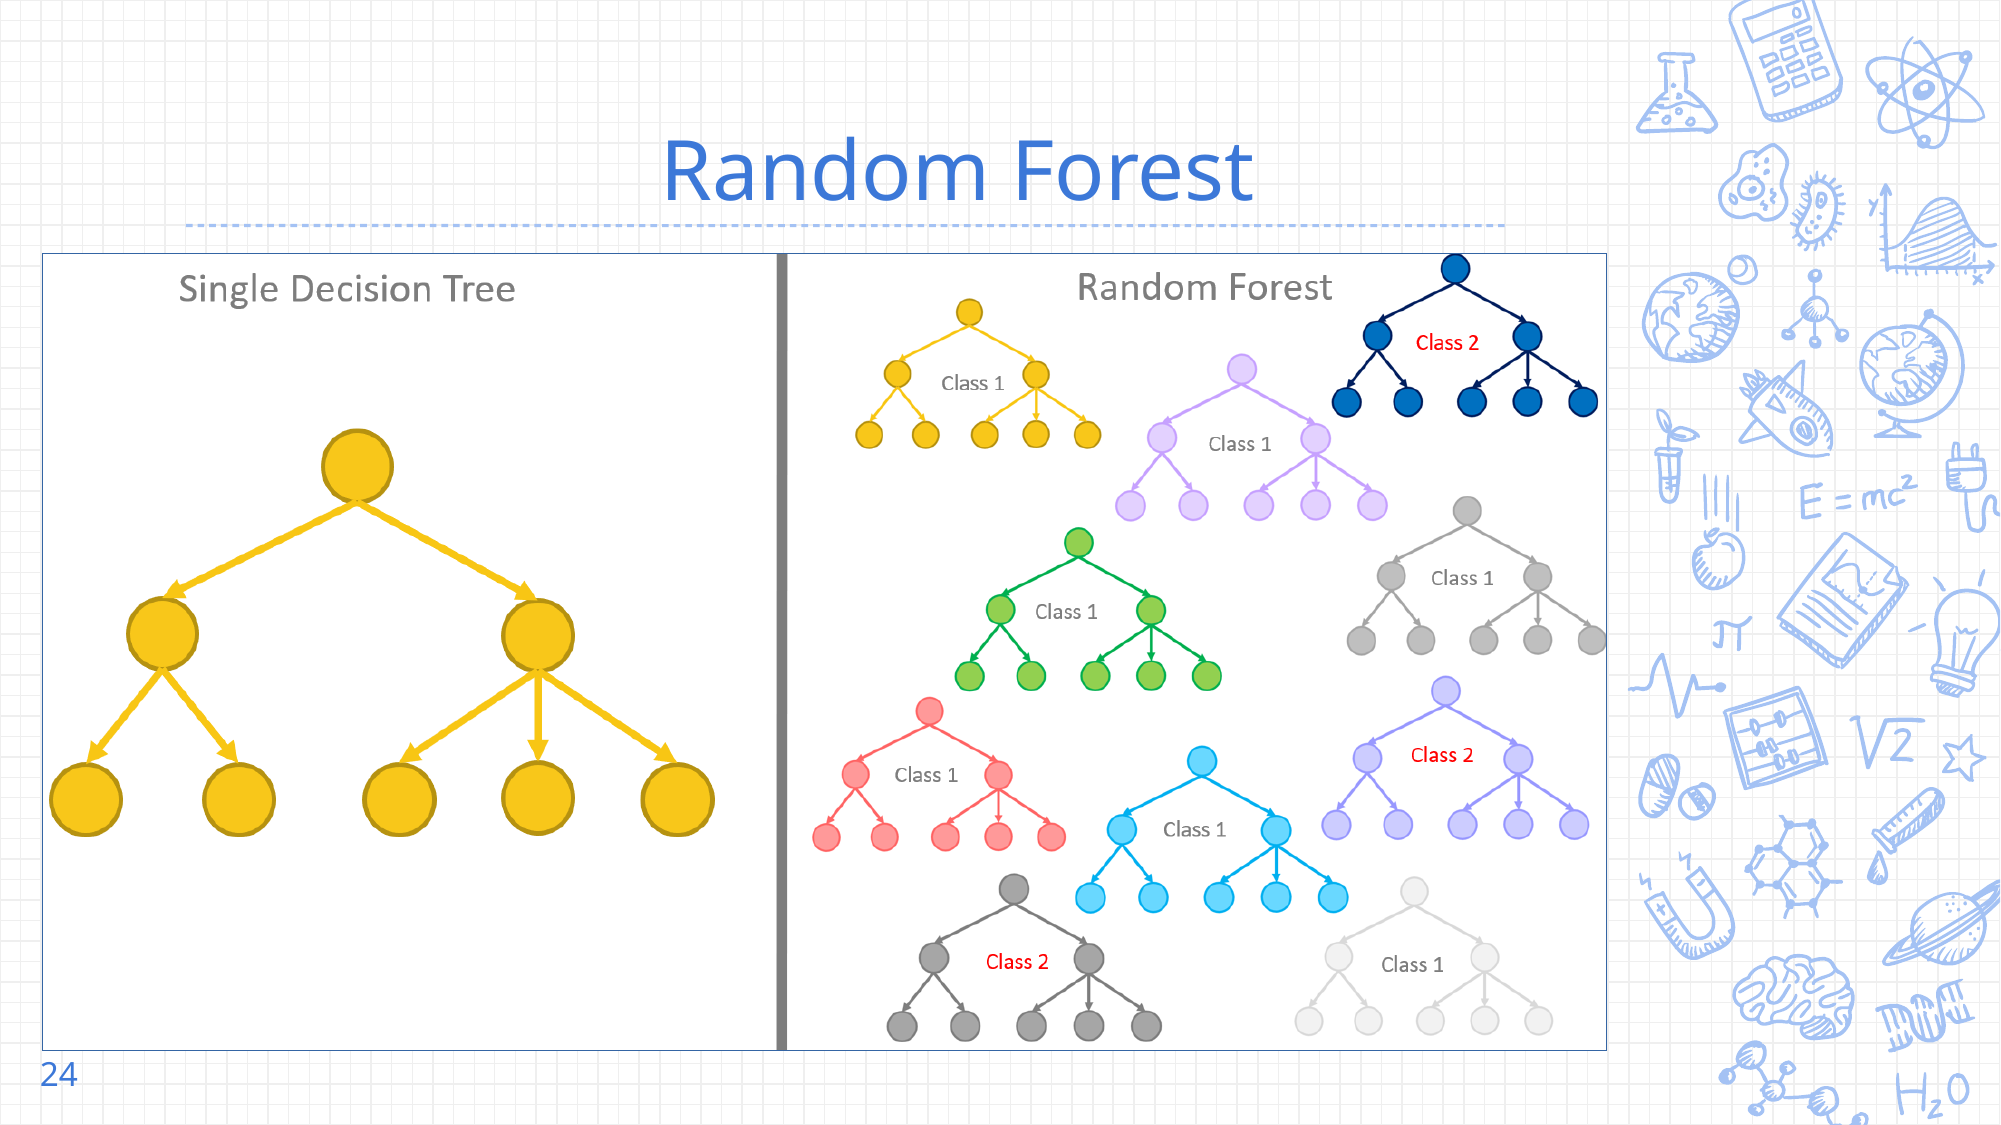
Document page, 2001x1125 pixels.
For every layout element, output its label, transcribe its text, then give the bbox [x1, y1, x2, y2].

text_box <número> [19, 1032, 140, 1119]
text_box Random Forest [163, 49, 1753, 237]
picture [42, 253, 1607, 1051]
